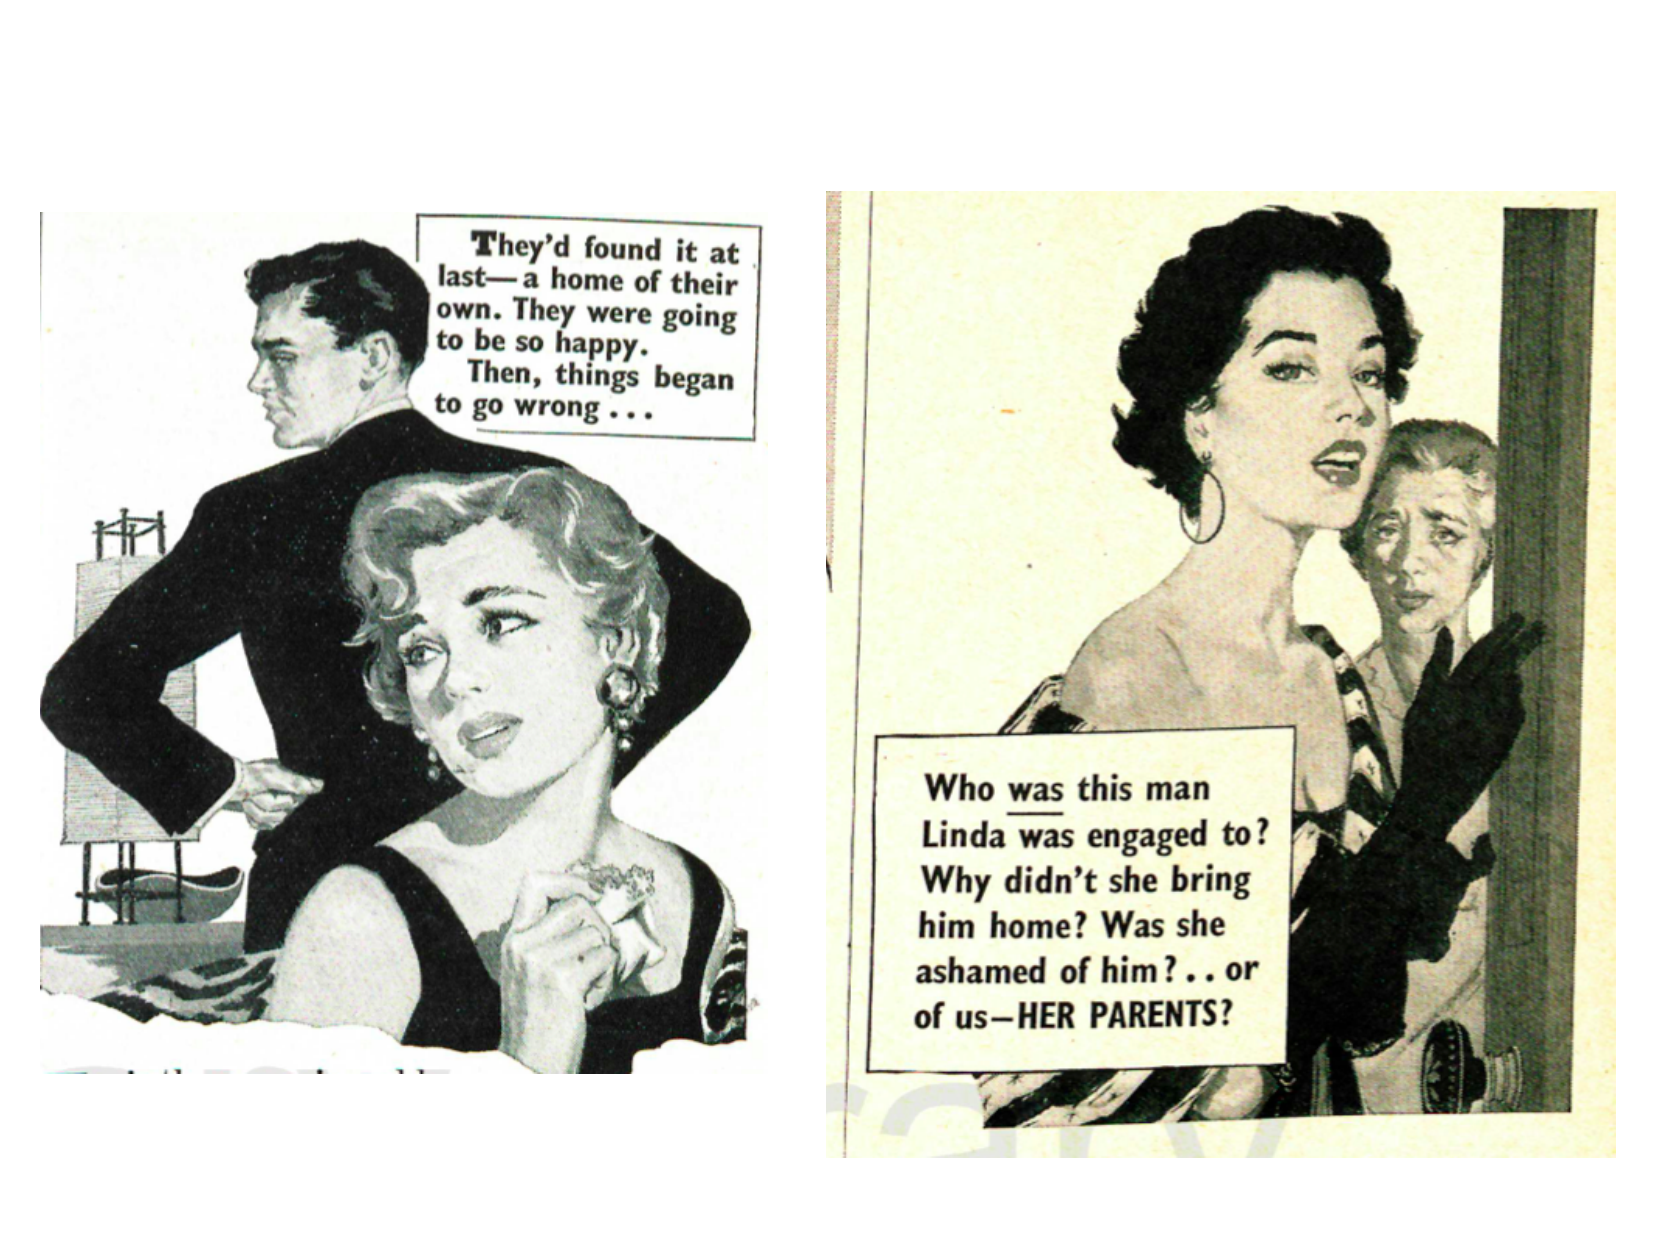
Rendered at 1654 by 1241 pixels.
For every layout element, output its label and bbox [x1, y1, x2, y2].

picture [826, 191, 1616, 1158]
picture [40, 212, 768, 1074]
